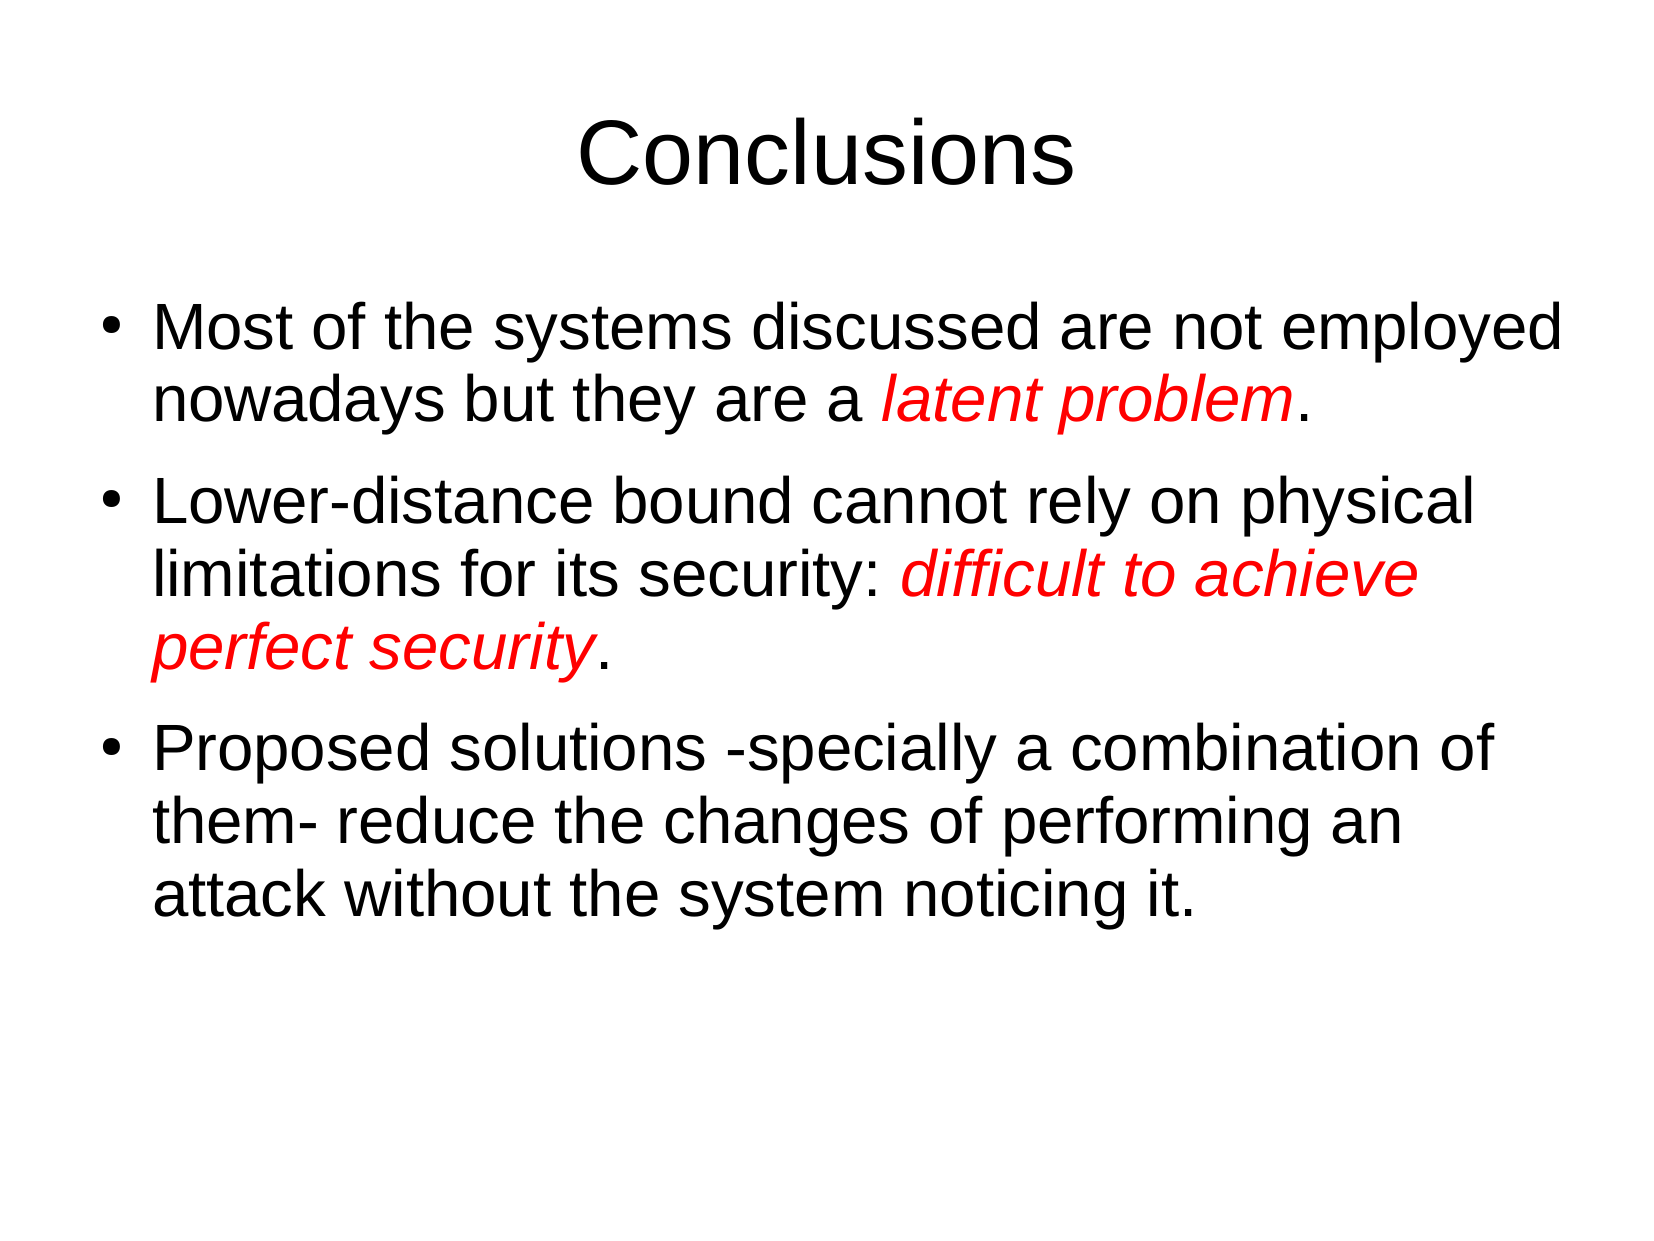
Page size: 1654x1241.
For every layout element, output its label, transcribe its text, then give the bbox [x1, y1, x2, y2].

title Conclusions [82, 49, 1571, 257]
list Most of the systems discussed are not employed nowadays but they are a latent problem. Lower-distance bound cannot rely on physical limitations for its security: difficult to achieve perfect security. Proposed solutions -specially a combination of them- reduce the changes of performing an attack without the system noticing it. [82, 290, 1571, 1010]
